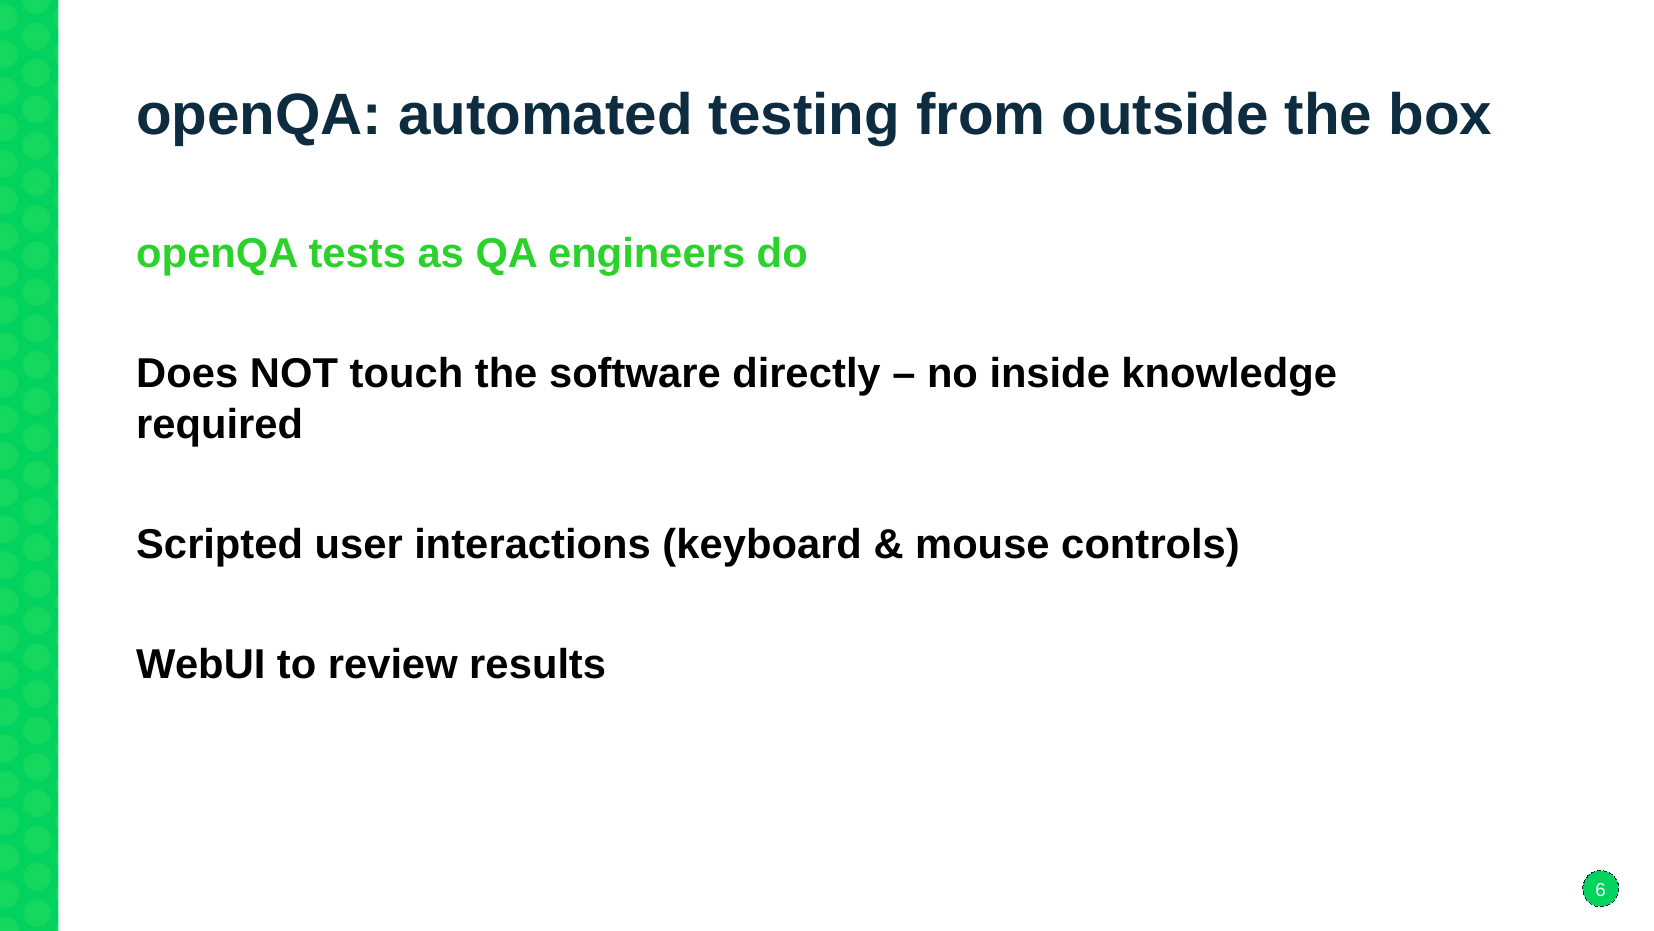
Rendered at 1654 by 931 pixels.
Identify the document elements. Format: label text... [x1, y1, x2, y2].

title openQA: automated testing from outside the box [121, 37, 1531, 193]
picture [0, 0, 76, 931]
list openQA tests as QA engineers do Does NOT touch the software directly – no inside knowledge required Scripted user interactions (keyboard & mouse controls) WebUI to review results [121, 217, 1531, 825]
